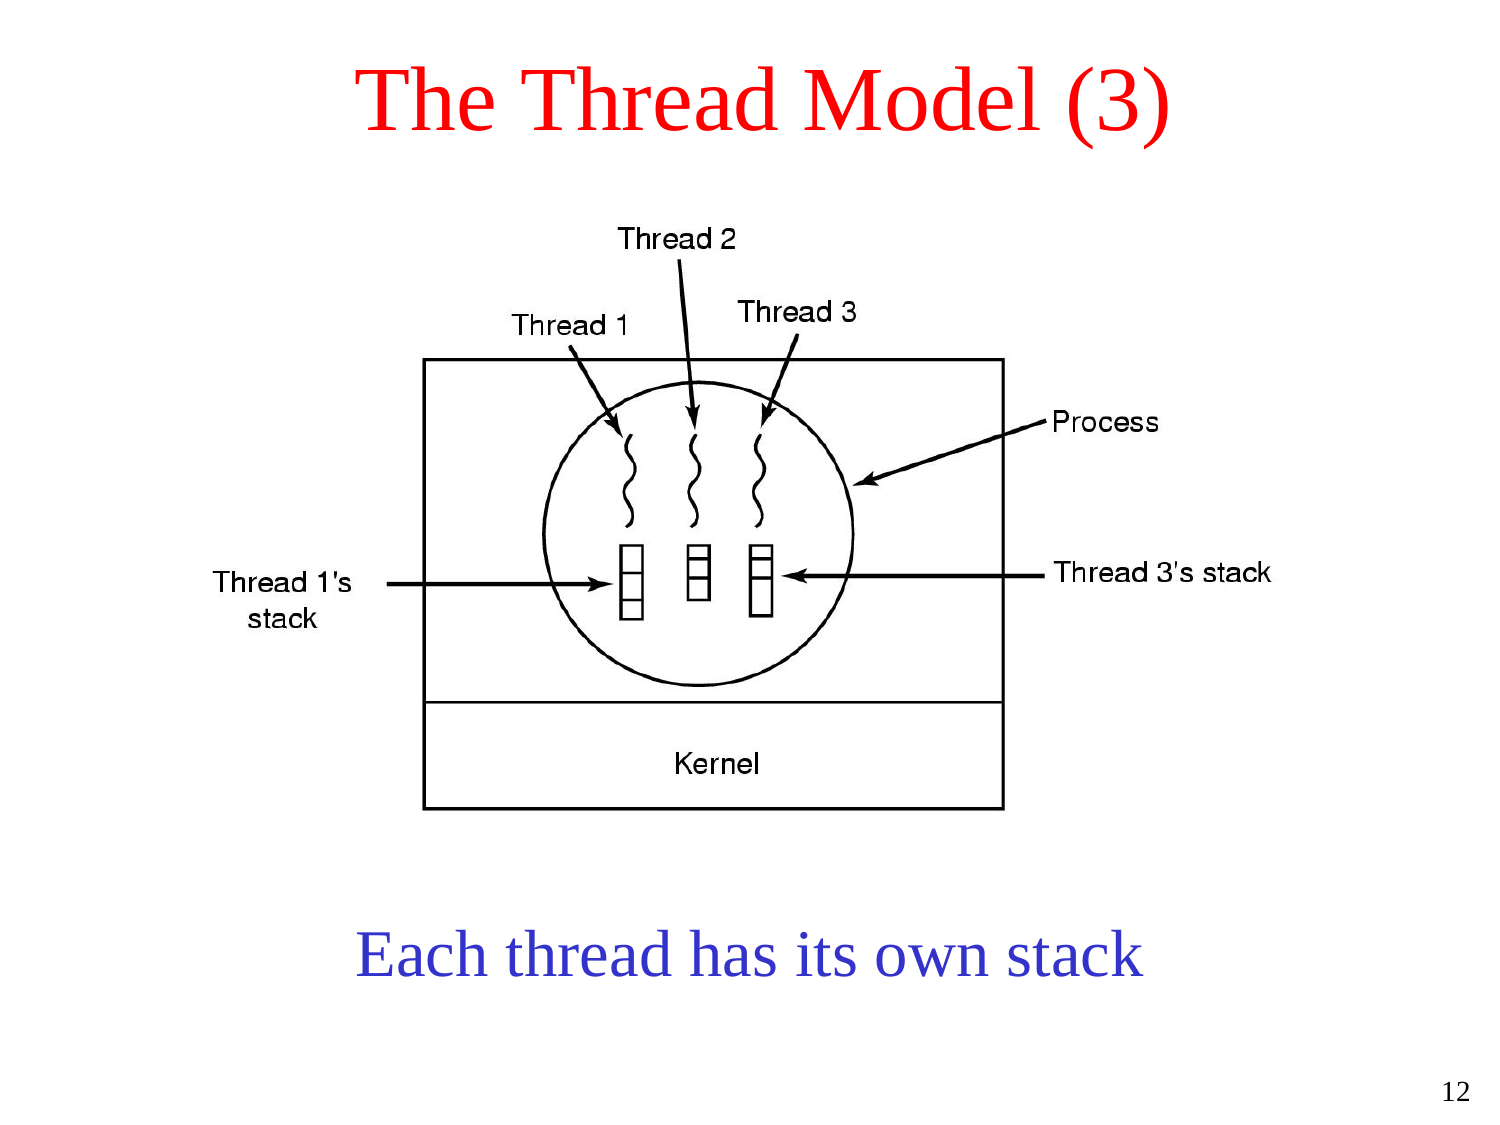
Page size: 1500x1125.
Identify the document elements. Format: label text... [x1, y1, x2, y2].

text_box The Thread Model (3) [126, 0, 1402, 188]
picture [210, 214, 1277, 812]
text_box Each thread has its own stack [112, 910, 1388, 1001]
text_box <number> [1404, 1064, 1486, 1125]
